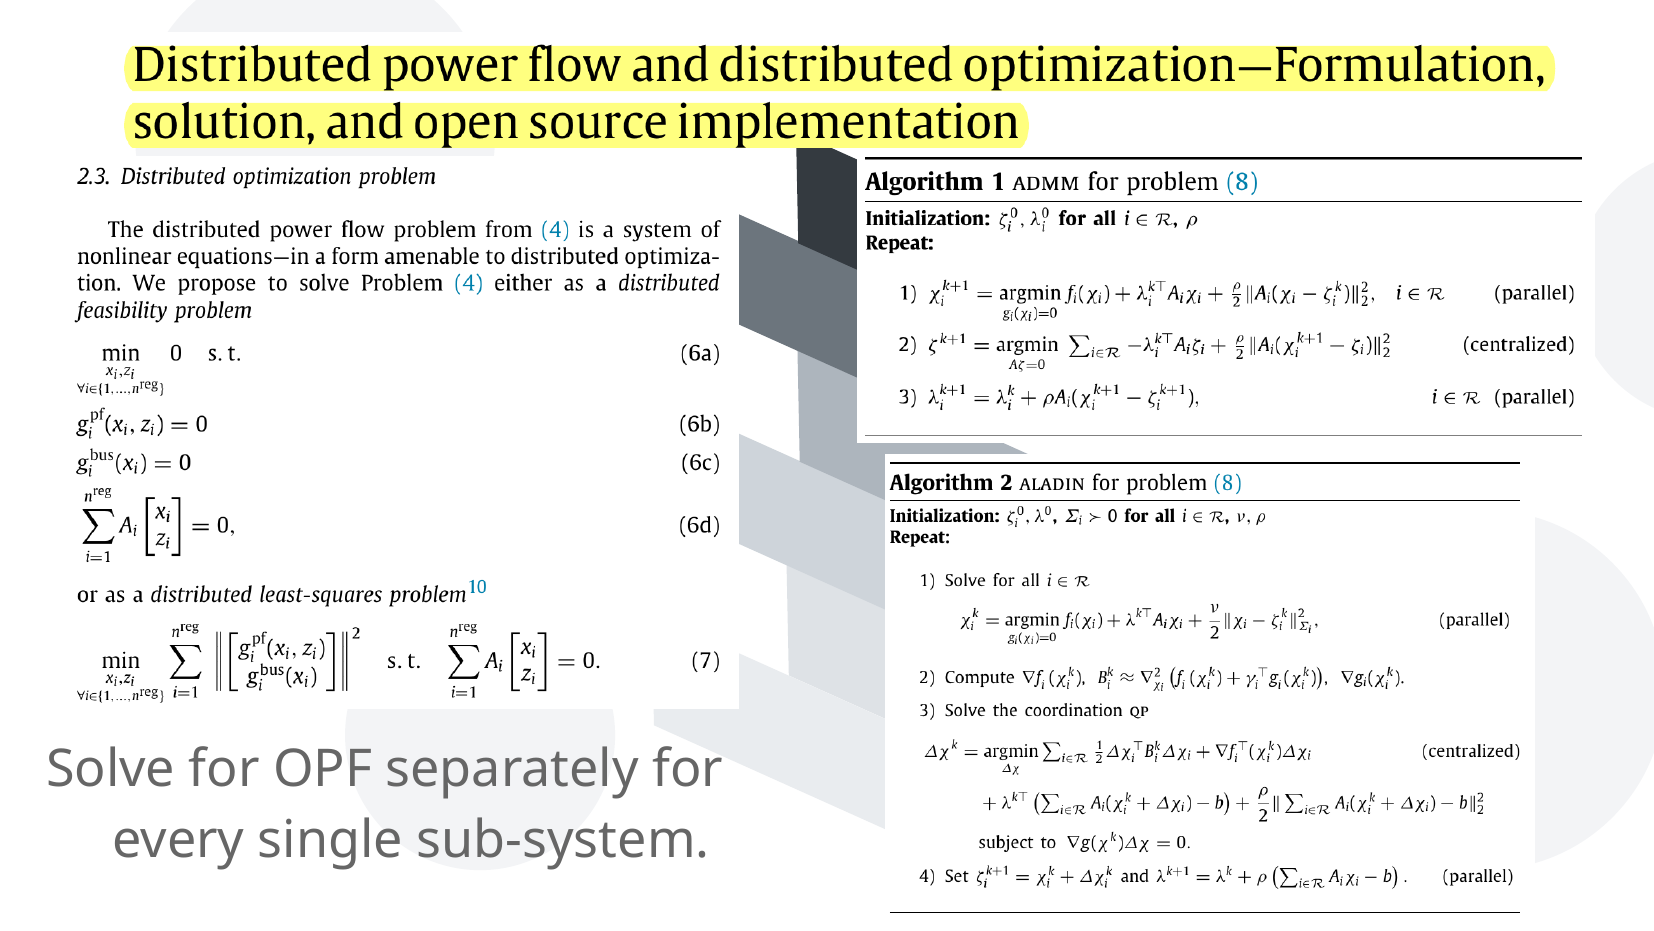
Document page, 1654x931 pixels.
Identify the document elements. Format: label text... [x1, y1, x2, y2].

picture [59, 156, 739, 709]
picture [885, 454, 1535, 916]
picture [857, 149, 1595, 443]
picture [118, 32, 1565, 148]
text_box Solve for OPF separately for every single sub-system. [0, 723, 739, 931]
